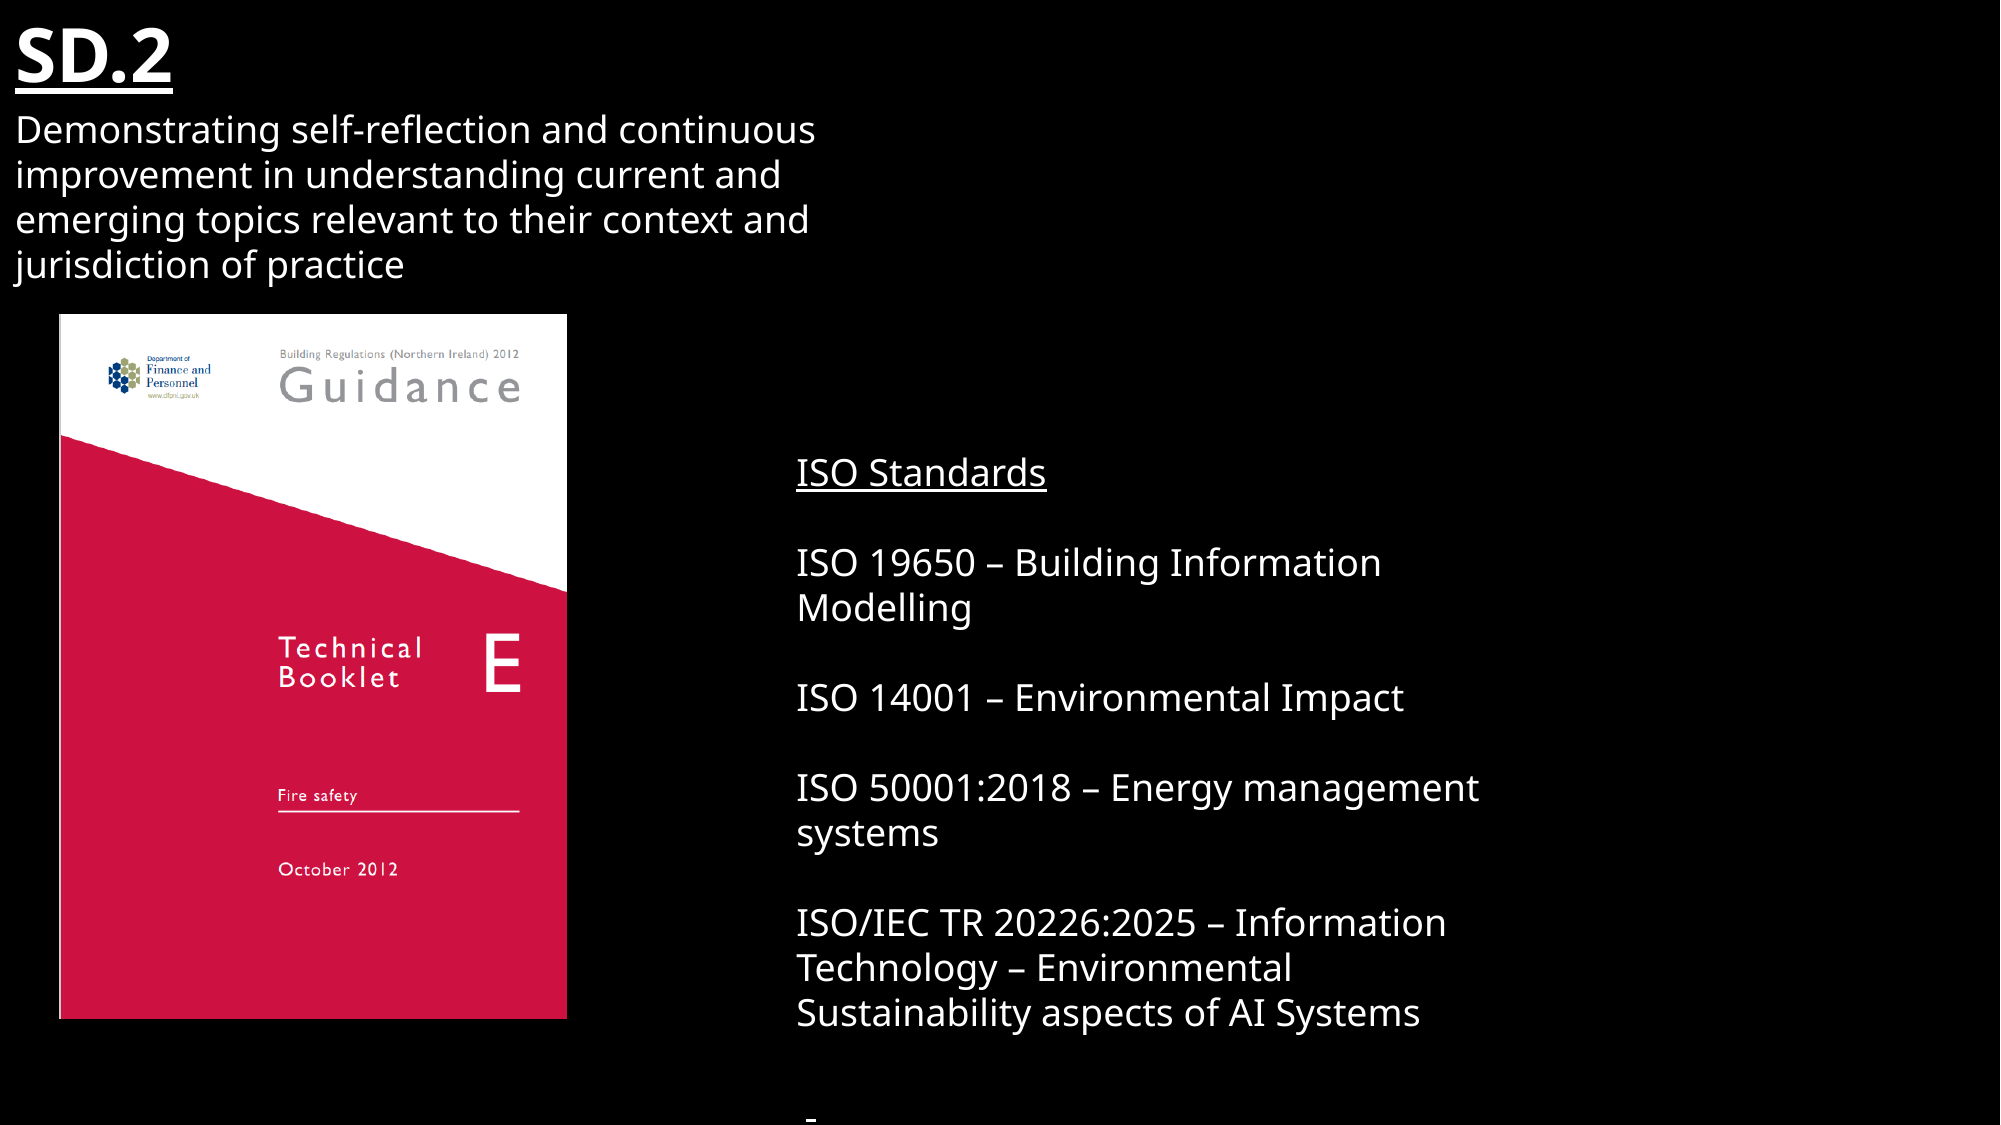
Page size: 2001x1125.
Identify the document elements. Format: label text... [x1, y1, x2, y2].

text_box SD.2 [0, 0, 259, 53]
picture [59, 314, 567, 1019]
text_box ISO Standards ISO 19650 – Building Information Modelling ISO 14001 – Environmental Impact ISO 50001:2018 – Energy management systems ISO/IEC TR 20226:2025 – Information Technology – Environmental Sustainability aspects of AI Systems [781, 441, 1542, 1047]
text_box Demonstrating self-reflection and continuous improvement in understanding current and emerging topics relevant to their context and jurisdiction of practice [0, 53, 968, 250]
